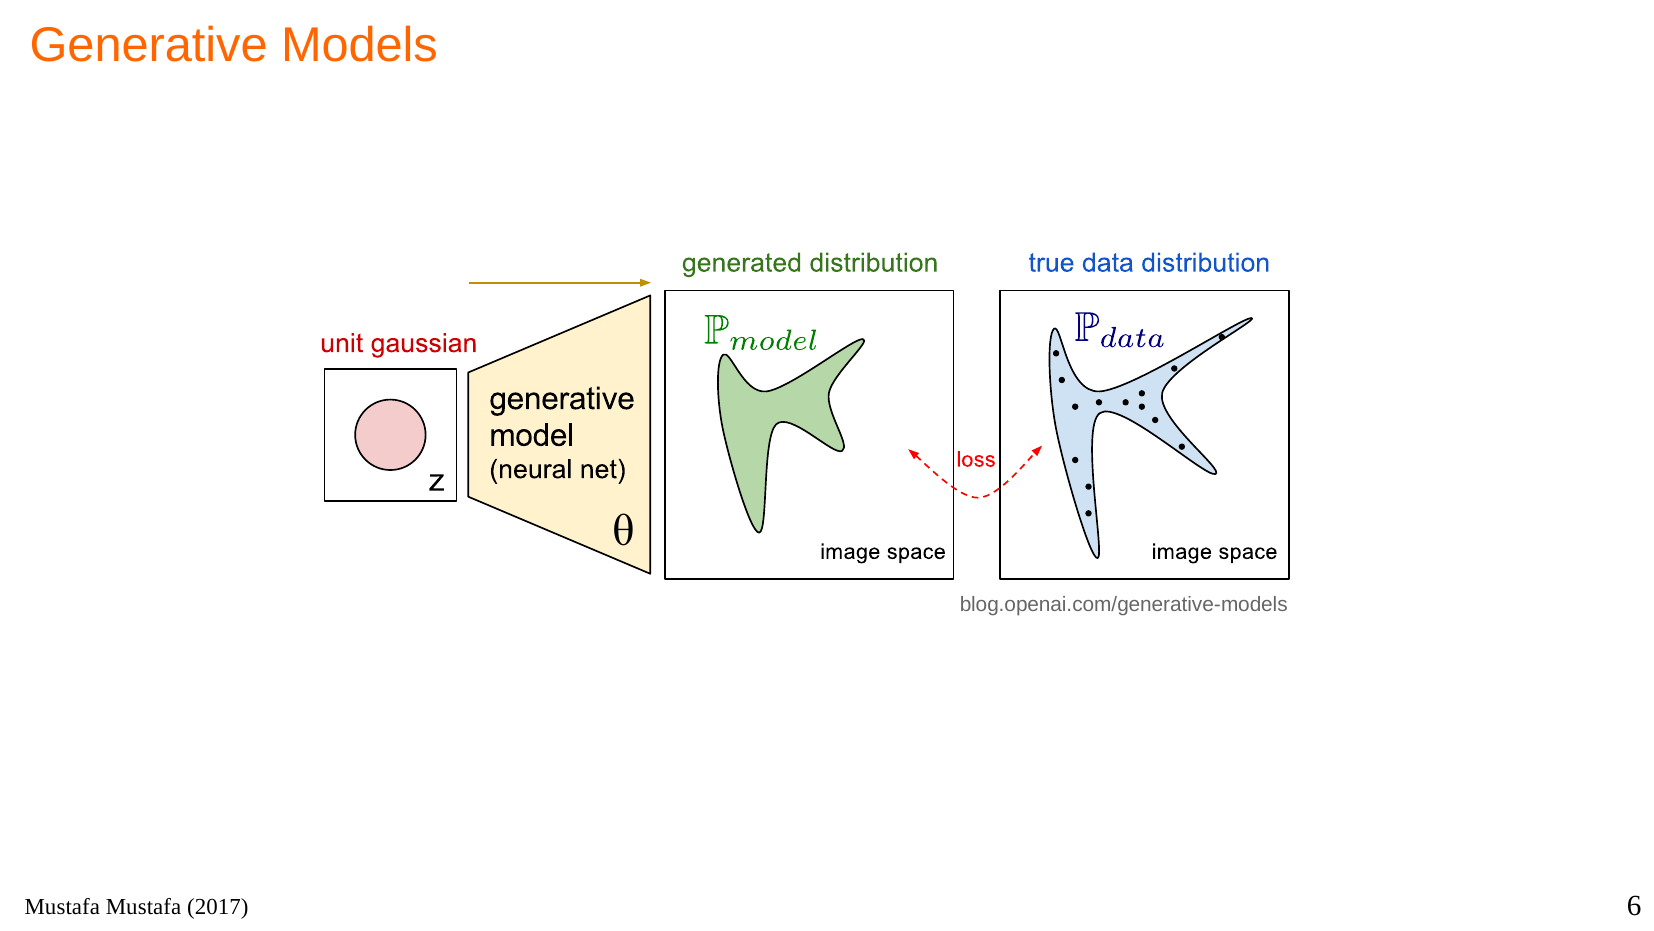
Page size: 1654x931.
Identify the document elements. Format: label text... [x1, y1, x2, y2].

picture [295, 240, 1311, 595]
text_box [1074, 312, 1166, 348]
text_box blog.openai.com/generative-models [945, 585, 1306, 624]
title Generative Models [29, 15, 1621, 74]
text_box [703, 315, 819, 351]
